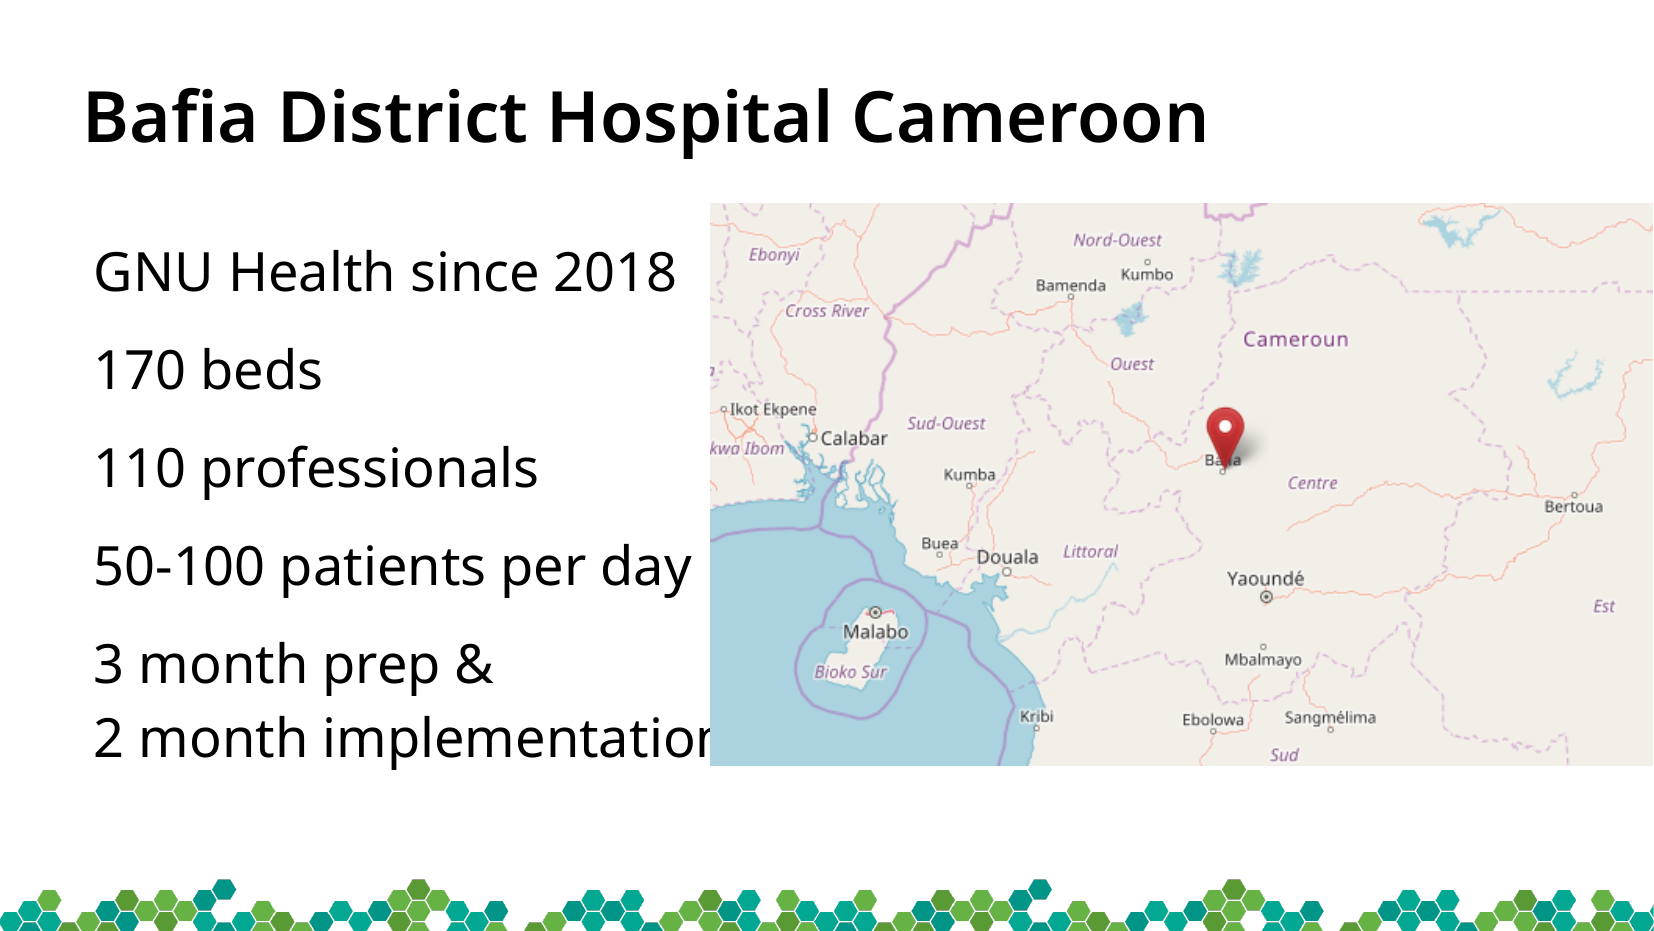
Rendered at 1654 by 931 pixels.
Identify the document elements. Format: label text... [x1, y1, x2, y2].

list GNU Health since 2018 170 beds 110 professionals 50-100 patients per day 3 month prep & 2 month implementation [93, 233, 1608, 849]
picture [710, 203, 1653, 766]
picture [0, 871, 1654, 931]
title Bafia District Hospital Cameroon [82, 37, 1571, 193]
